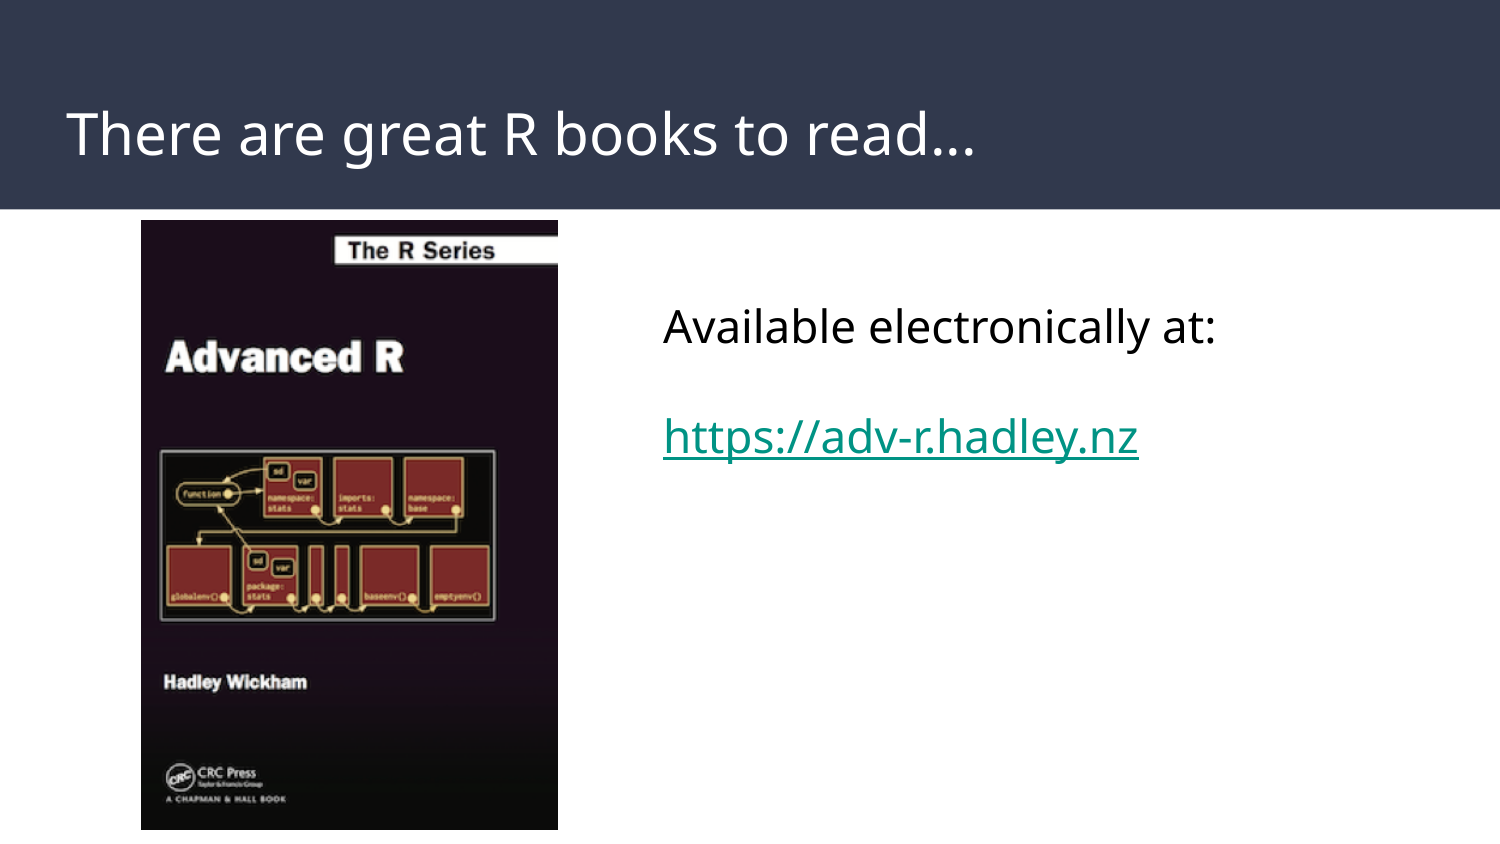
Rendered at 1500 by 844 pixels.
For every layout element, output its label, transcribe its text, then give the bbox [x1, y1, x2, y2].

text_box Available electronically at: https://adv-r.hadley.nz [648, 282, 1449, 768]
picture [141, 220, 558, 830]
title There are great R books to read... [51, 82, 1449, 185]
